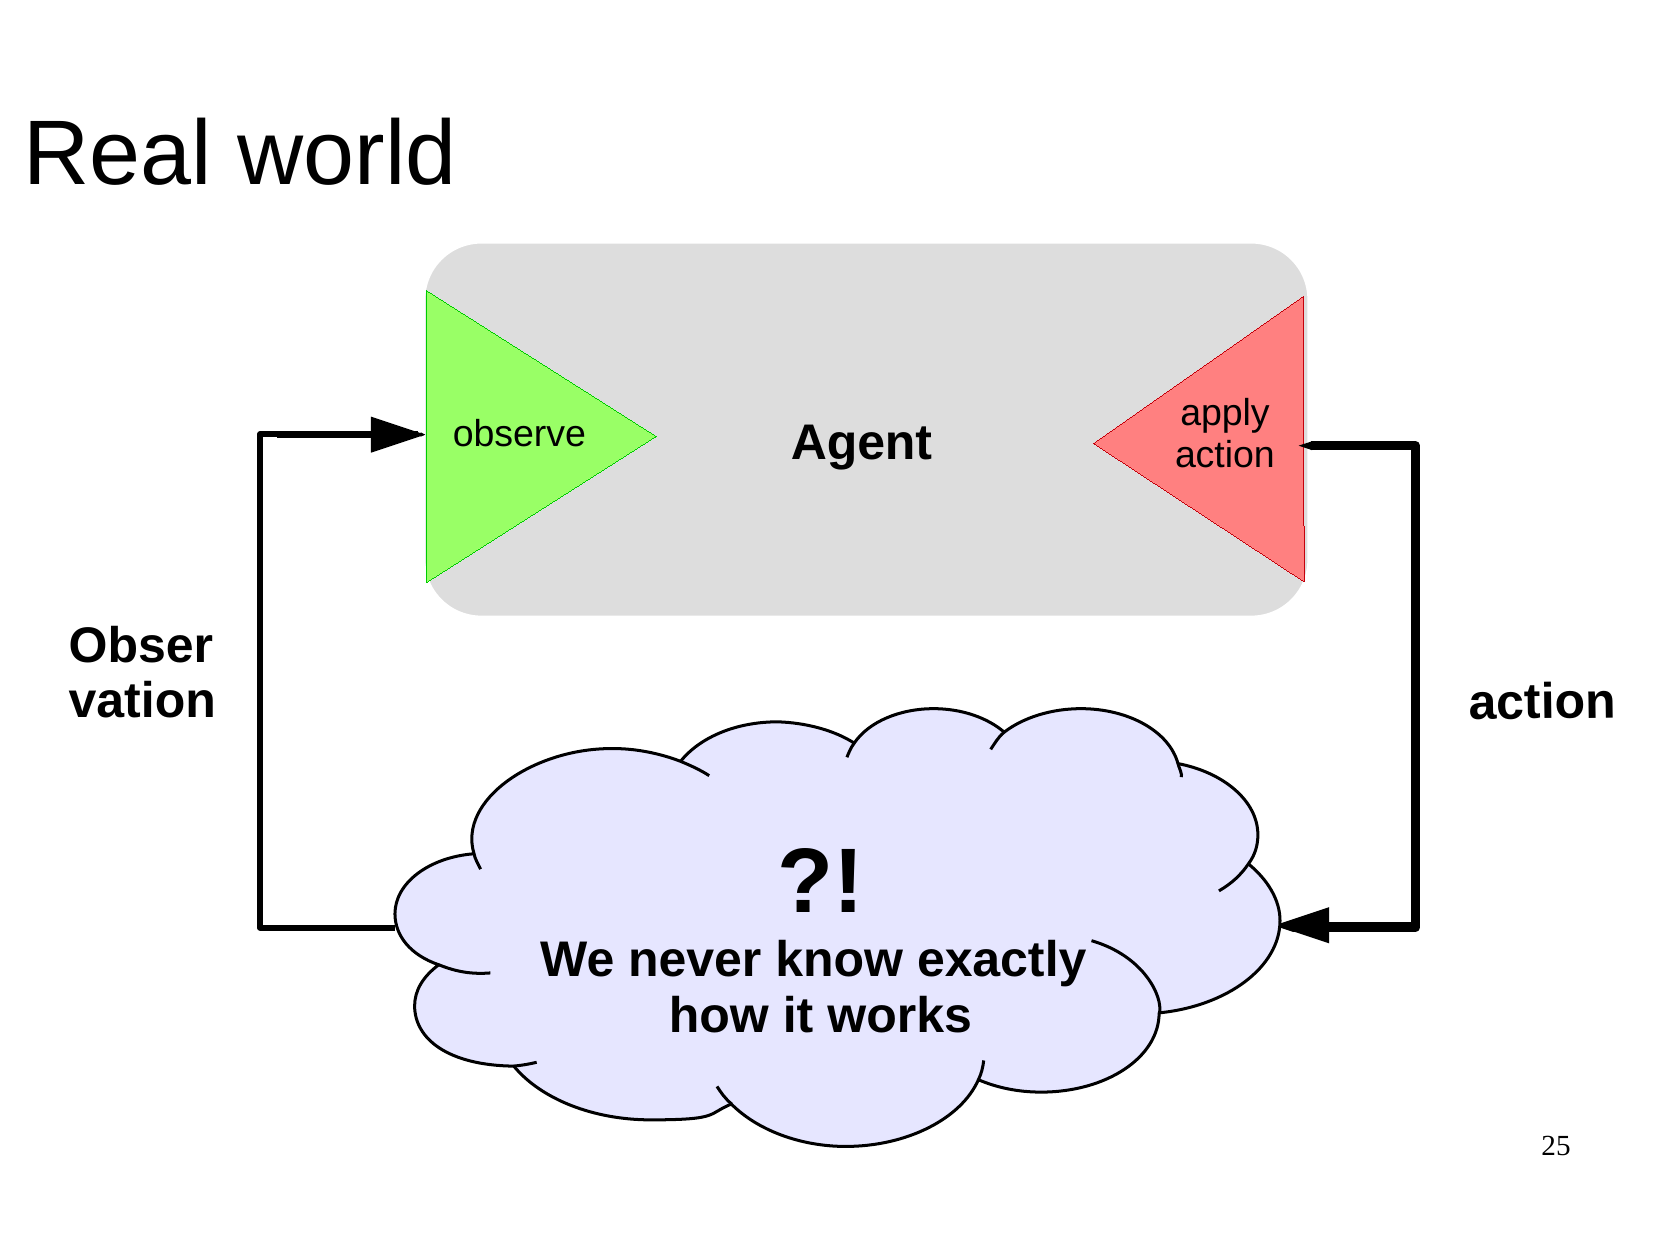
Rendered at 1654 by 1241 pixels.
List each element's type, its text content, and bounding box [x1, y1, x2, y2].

text_box [394, 859, 445, 1052]
text_box observe [404, 396, 635, 472]
text_box [446, 1052, 1145, 1147]
text_box [416, 234, 1317, 625]
text_box Observation [45, 600, 241, 746]
text_box [475, 708, 1281, 1006]
title Real world [23, 49, 1512, 257]
text_box action [1444, 655, 1654, 748]
text_box ?! We never know exactly how it works [445, 821, 1196, 1052]
text_box apply action [1151, 375, 1299, 493]
text_box Agent [685, 398, 1039, 488]
